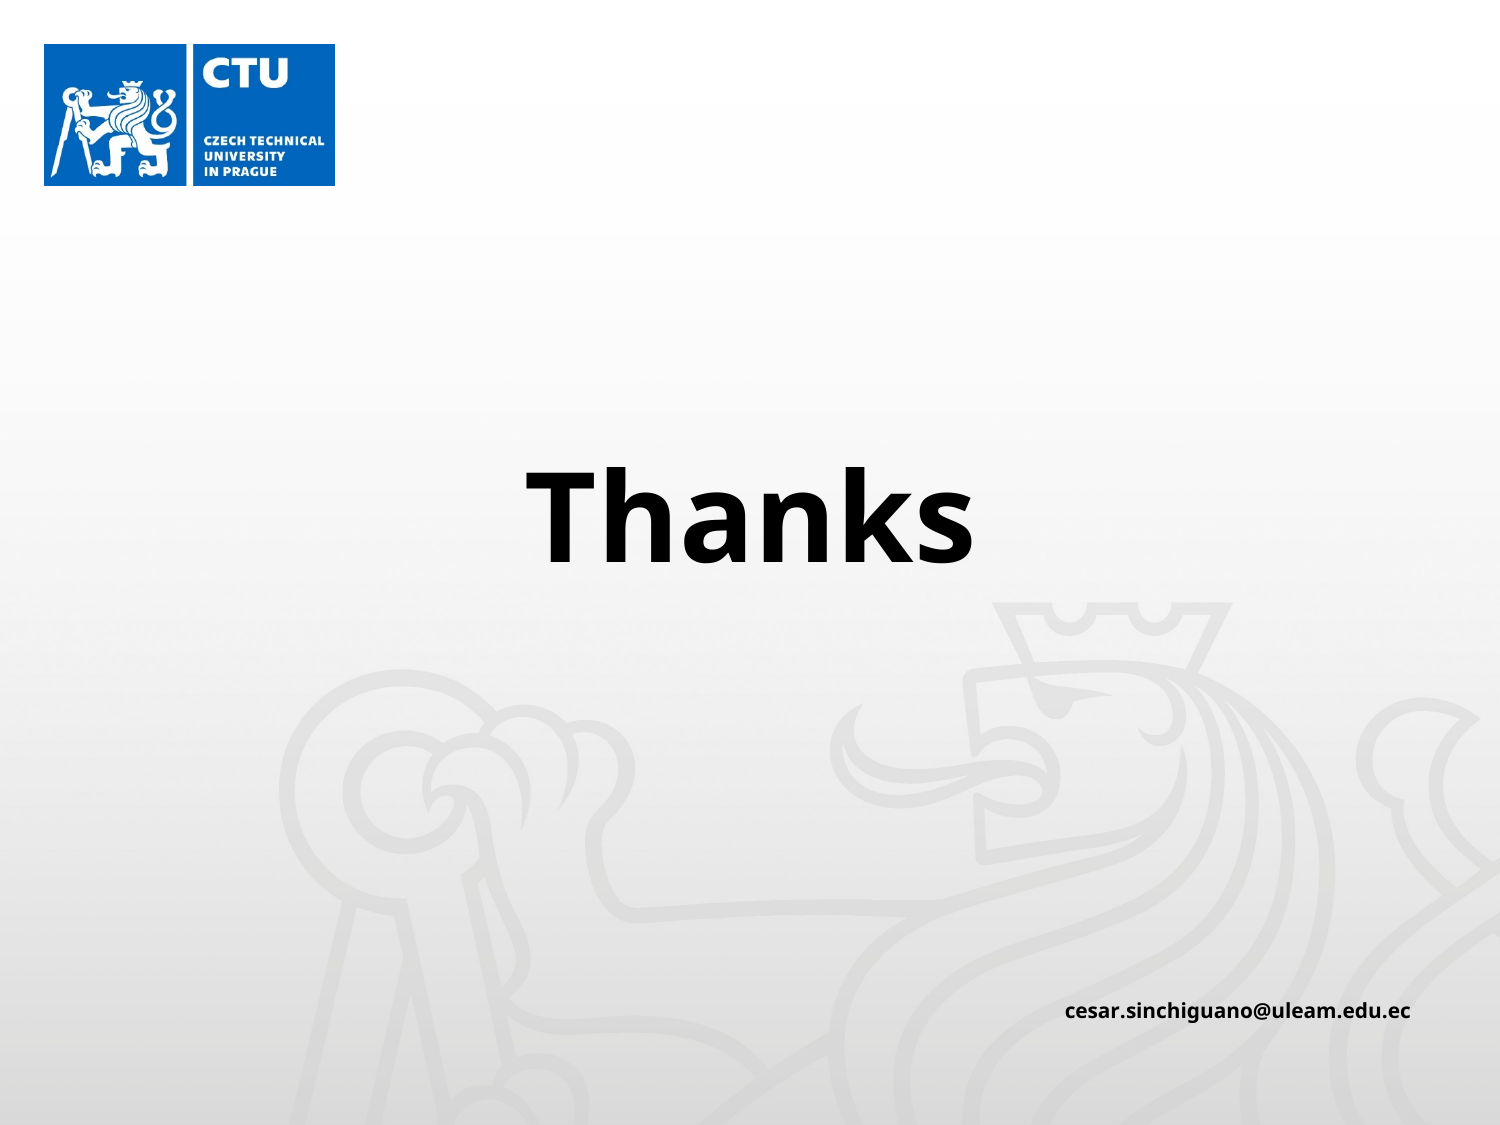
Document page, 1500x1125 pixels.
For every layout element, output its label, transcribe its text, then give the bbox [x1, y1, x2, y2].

text_box cesar.sinchiguano@uleam.edu.ec [1050, 990, 1486, 1101]
text_box Thanks [510, 429, 1065, 666]
picture [0, 0, 1500, 1125]
